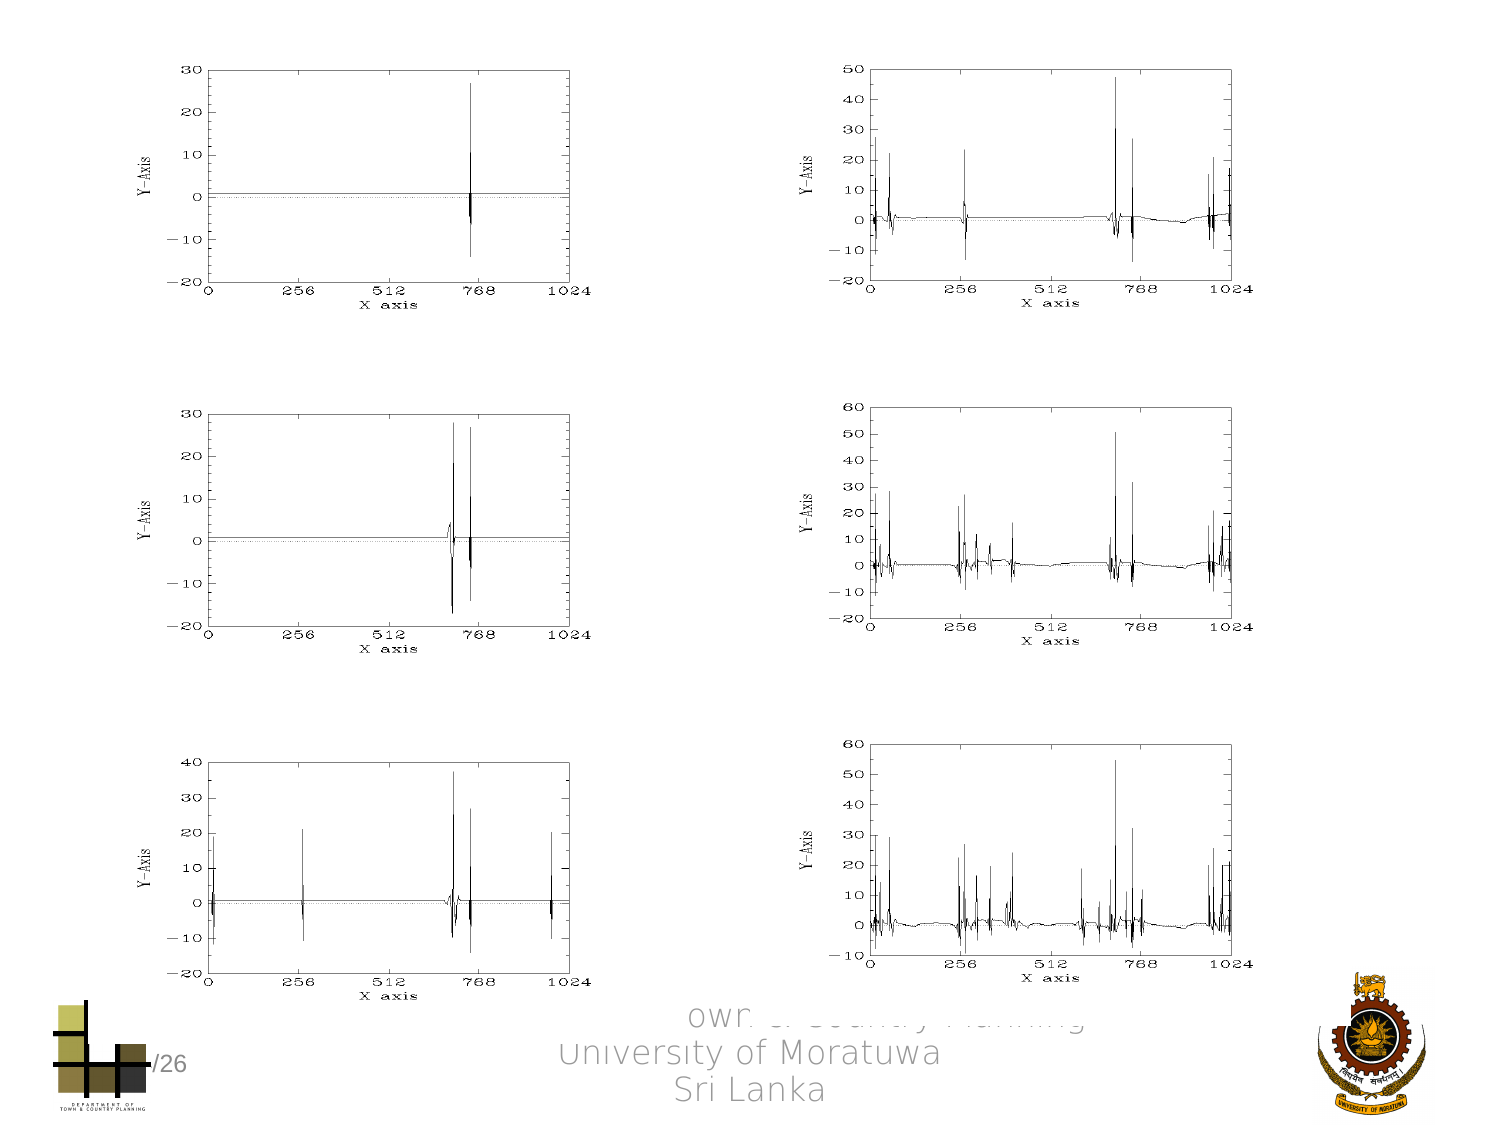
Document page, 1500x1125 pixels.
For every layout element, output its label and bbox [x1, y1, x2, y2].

picture [750, 0, 1435, 1125]
picture [53, 0, 689, 1111]
